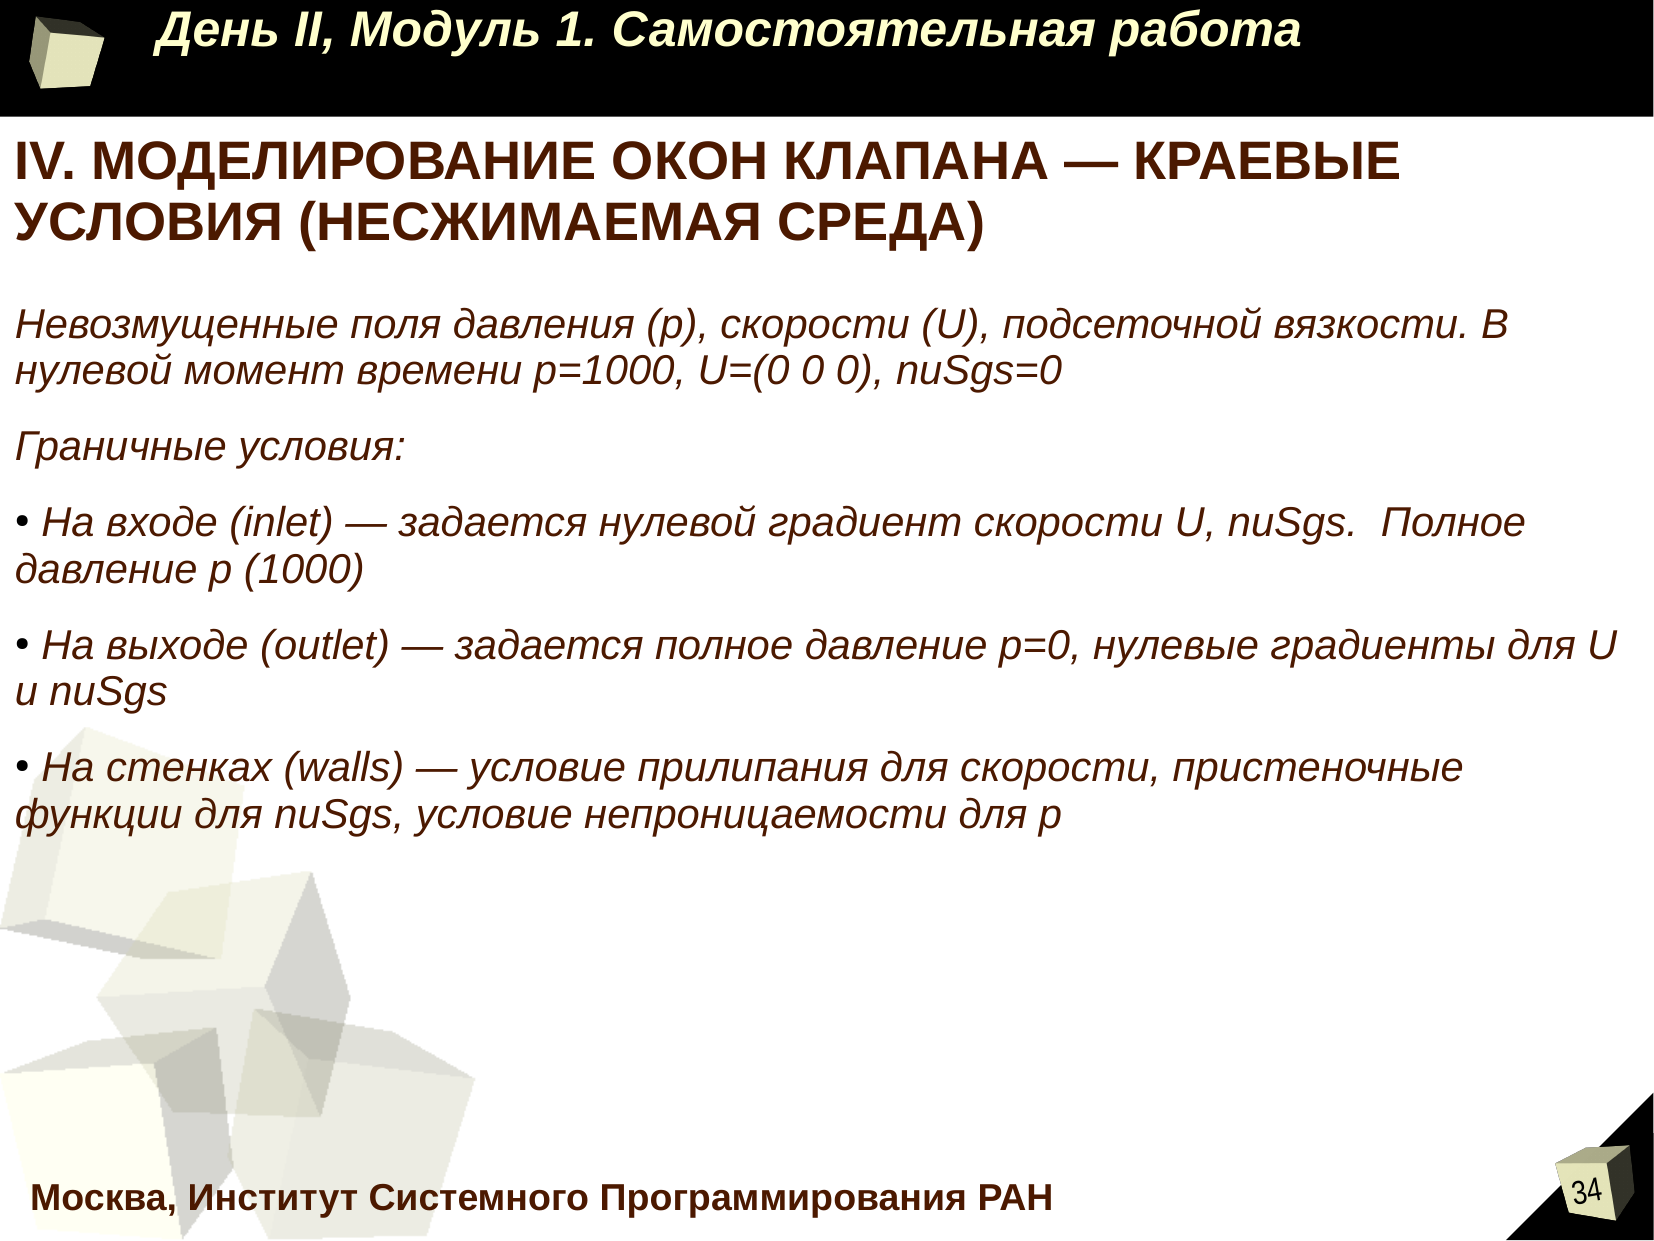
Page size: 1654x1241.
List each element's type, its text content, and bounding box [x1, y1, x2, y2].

text_box IV. МОДЕЛИРОВАНИЕ ОКОН КЛАПАНА — КРАЕВЫЕ УСЛОВИЯ (НЕСЖИМАЕМАЯ СРЕДА) [0, 123, 1654, 260]
picture [464, 1193, 472, 1198]
text_box Невозмущенные поля давления (p), скорости (U), подсеточной вязкости. В нулевой момент времени p=1000, U=(0 0 0), nuSgs=0 Граничные условия: На входе (inlet) — задается нулевой градиент скорости U, nuSgs. Полное давление p (1000) На выходе (outlet) — задается полное давление p=0, нулевые градиенты для U и nuSgs На стенках (walls) — условие прилипания для скорости, пристеночные функции для nuSgs, условие непроницаемости для p [0, 293, 1654, 845]
picture [0, 845, 477, 1241]
